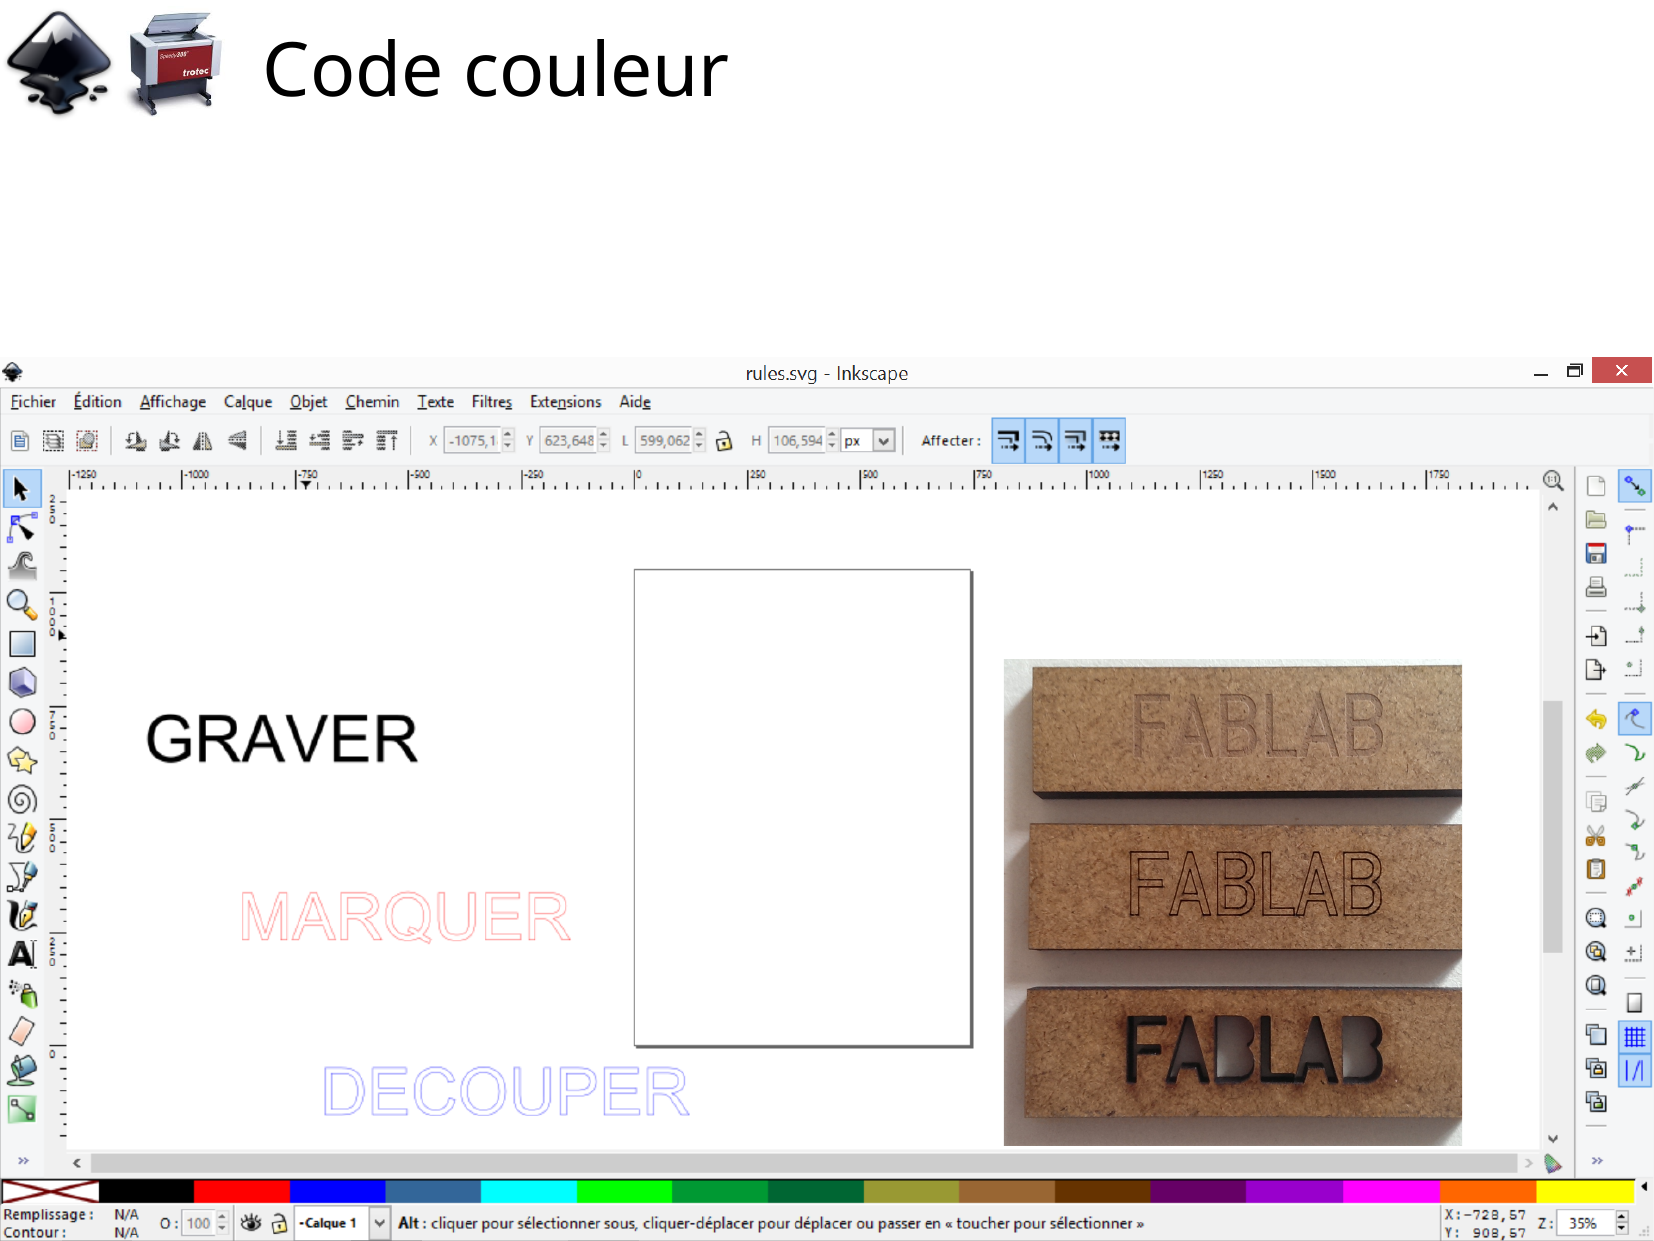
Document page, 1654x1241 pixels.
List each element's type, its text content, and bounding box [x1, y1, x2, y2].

text_box Code couleur [248, 9, 645, 120]
picture [0, 357, 1654, 1241]
picture [0, 5, 233, 125]
